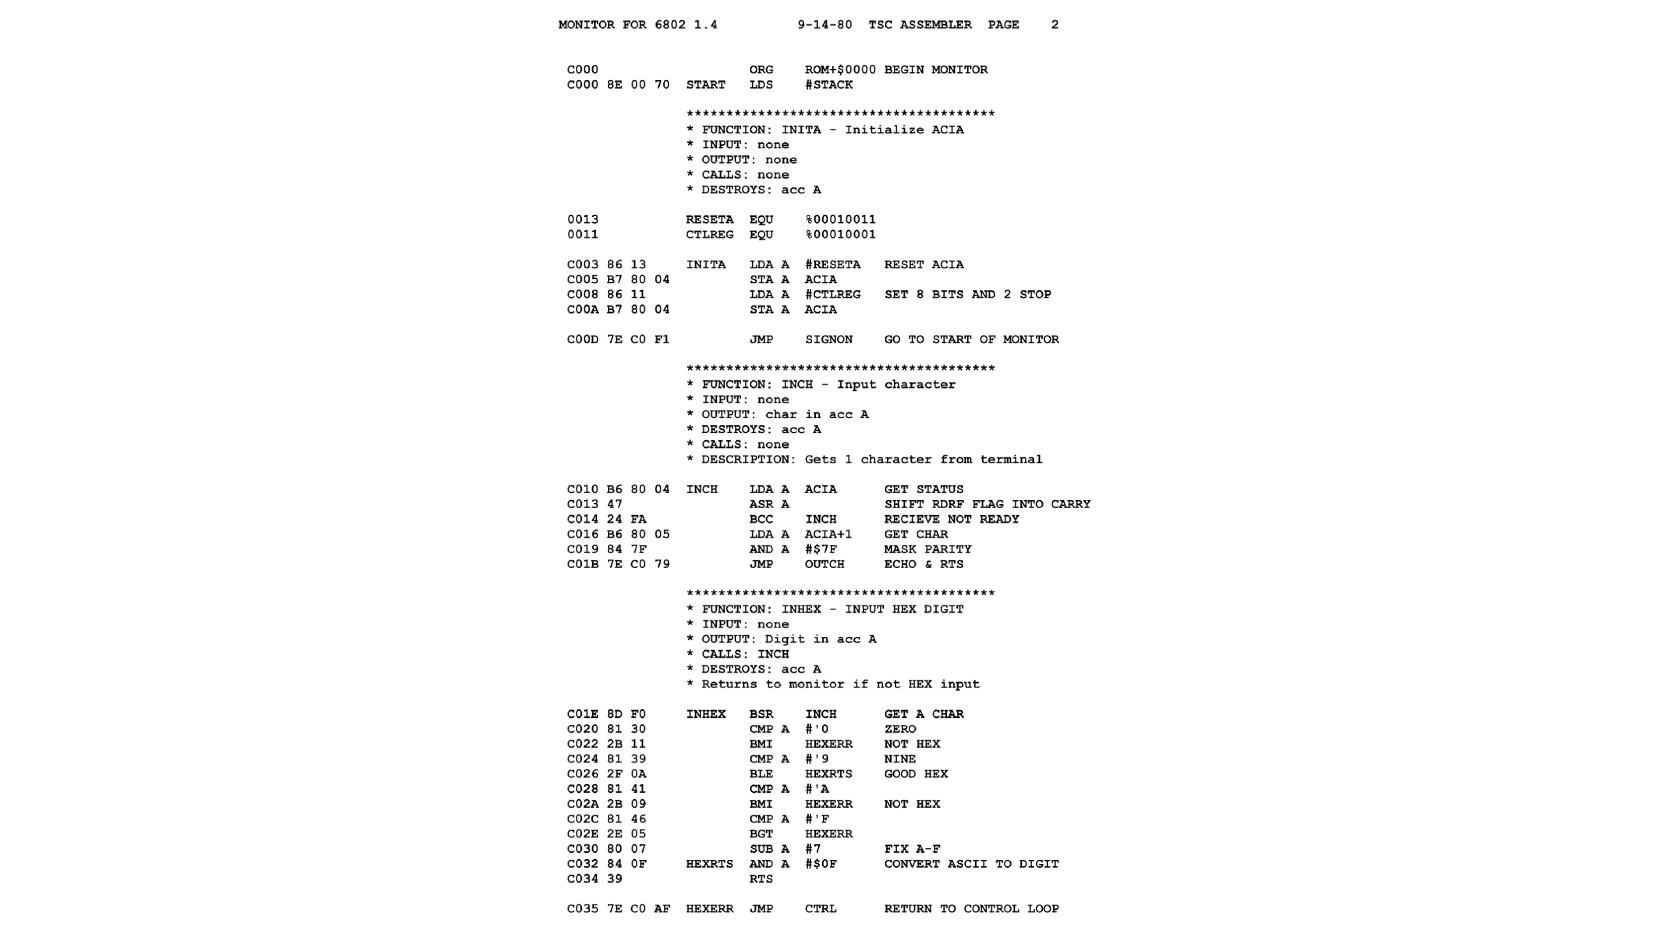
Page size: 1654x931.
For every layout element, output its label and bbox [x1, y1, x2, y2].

picture [525, 0, 1110, 931]
